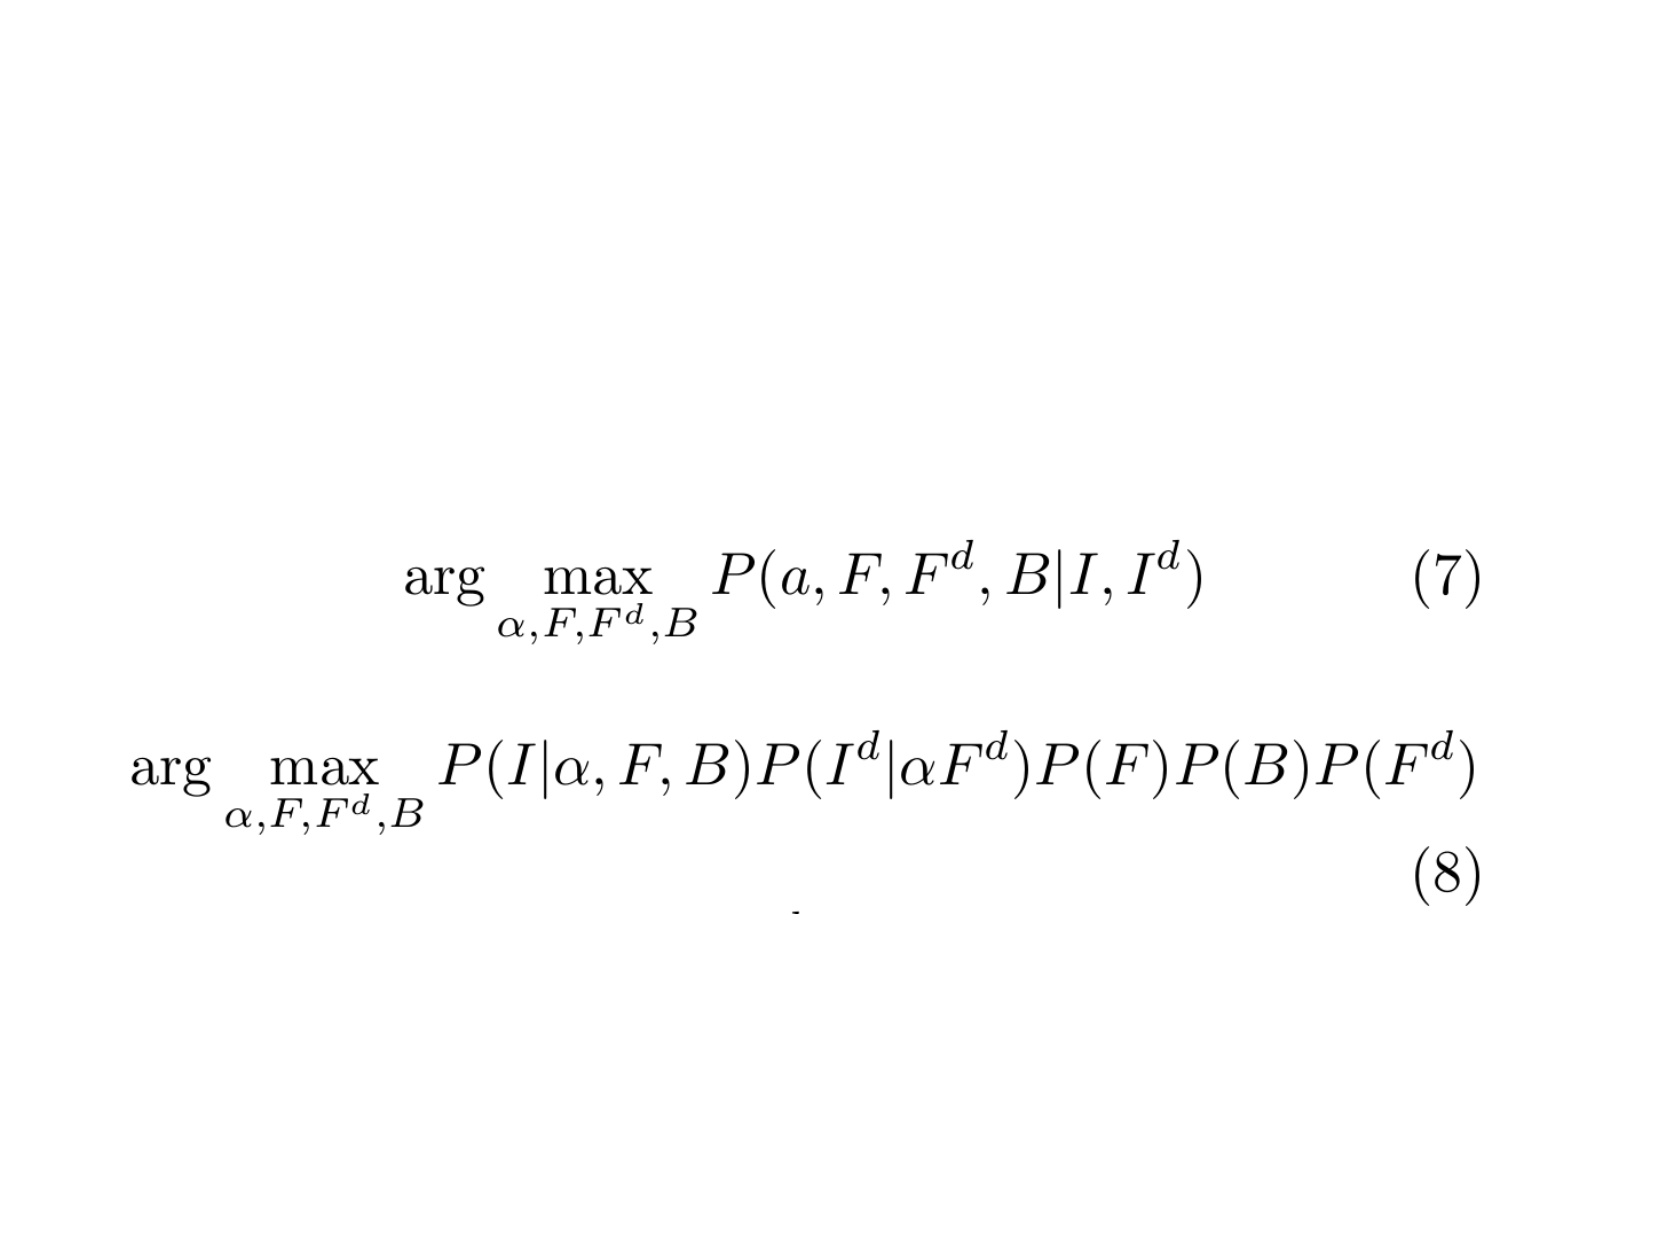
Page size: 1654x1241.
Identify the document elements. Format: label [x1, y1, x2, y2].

picture [79, 524, 1531, 914]
